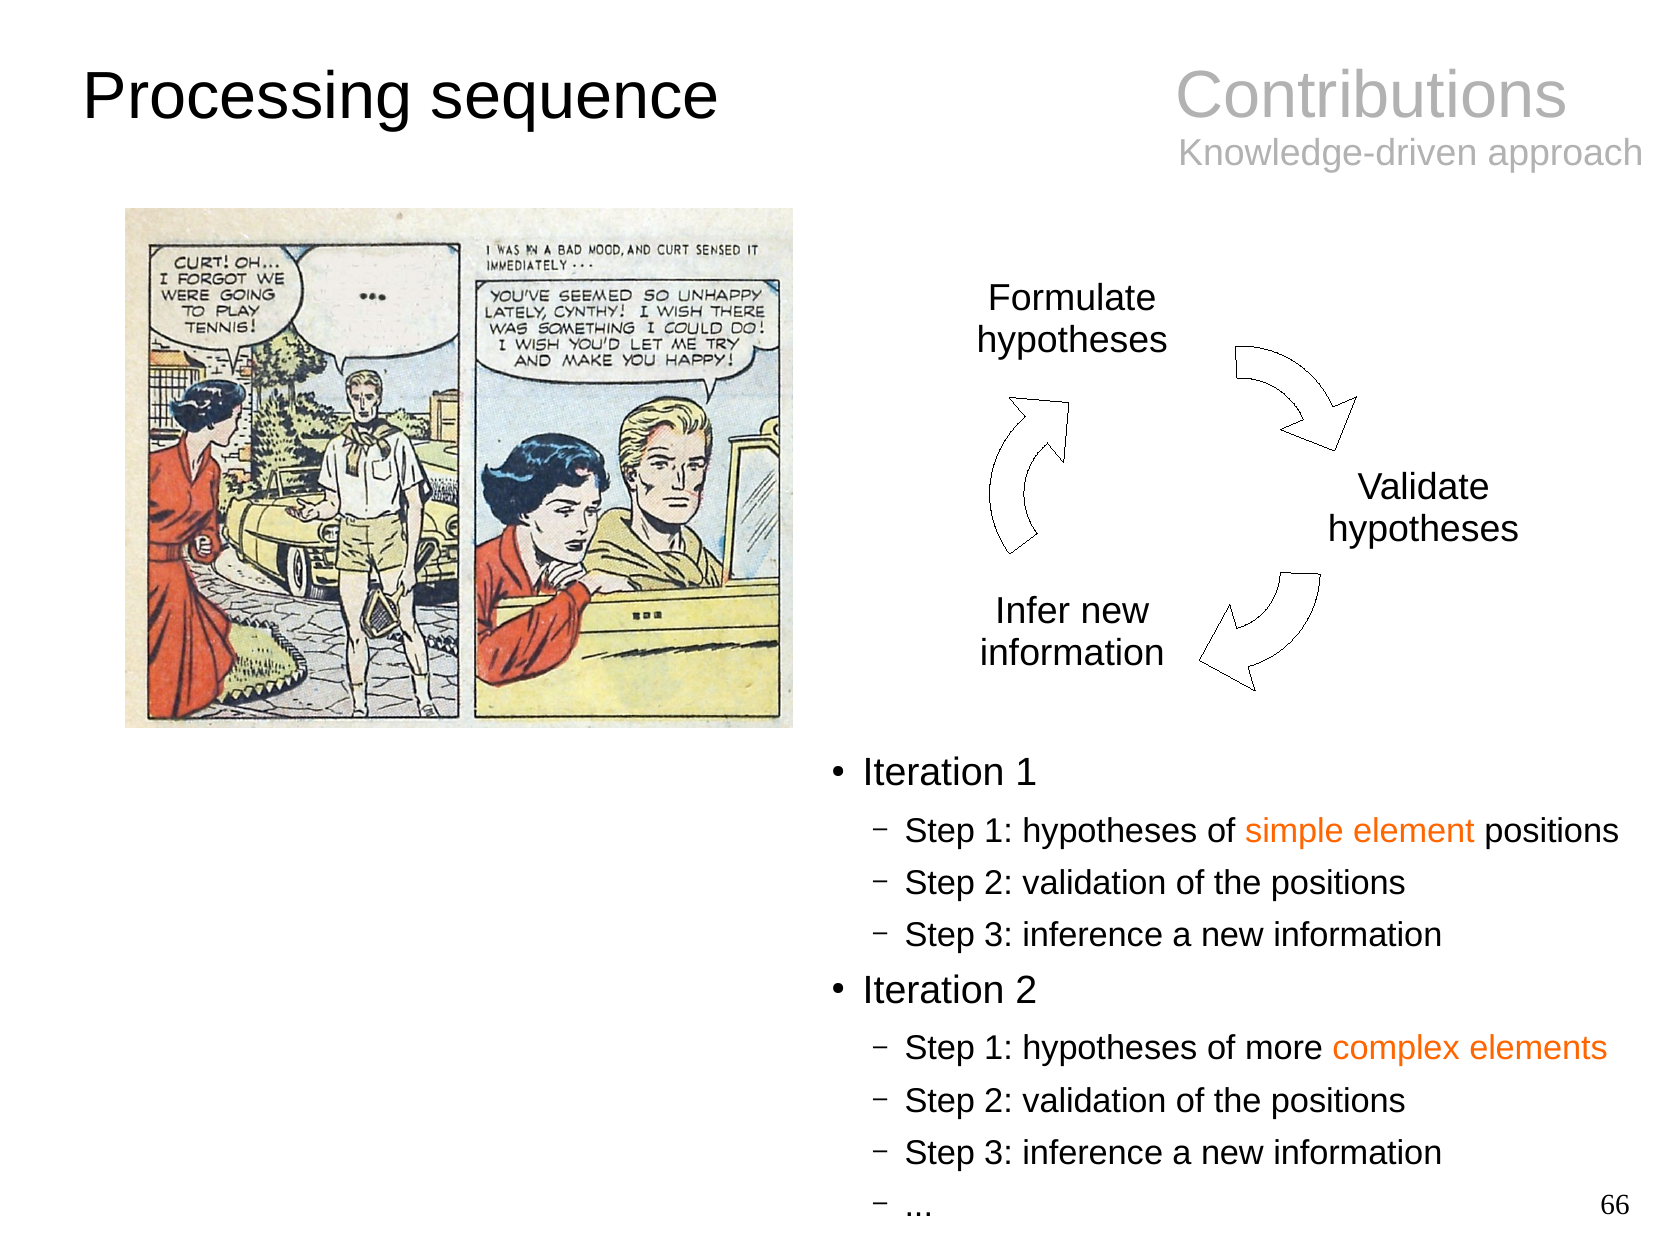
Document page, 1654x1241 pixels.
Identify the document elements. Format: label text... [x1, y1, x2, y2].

text_box Formulate hypotheses [883, 269, 1262, 368]
text_box Validate hypotheses [1267, 458, 1581, 557]
picture [125, 208, 793, 728]
title Processing sequence [82, 55, 1571, 136]
list Iteration 1 Step 1: hypotheses of simple element positions Step 2: validation of the positions Step 3: inference a new information Iteration 2 Step 1: hypotheses of more complex elements Step 2: validation of the positions Step 3: inference a new information ... [820, 750, 1654, 1235]
text_box Infer new information [883, 582, 1262, 681]
